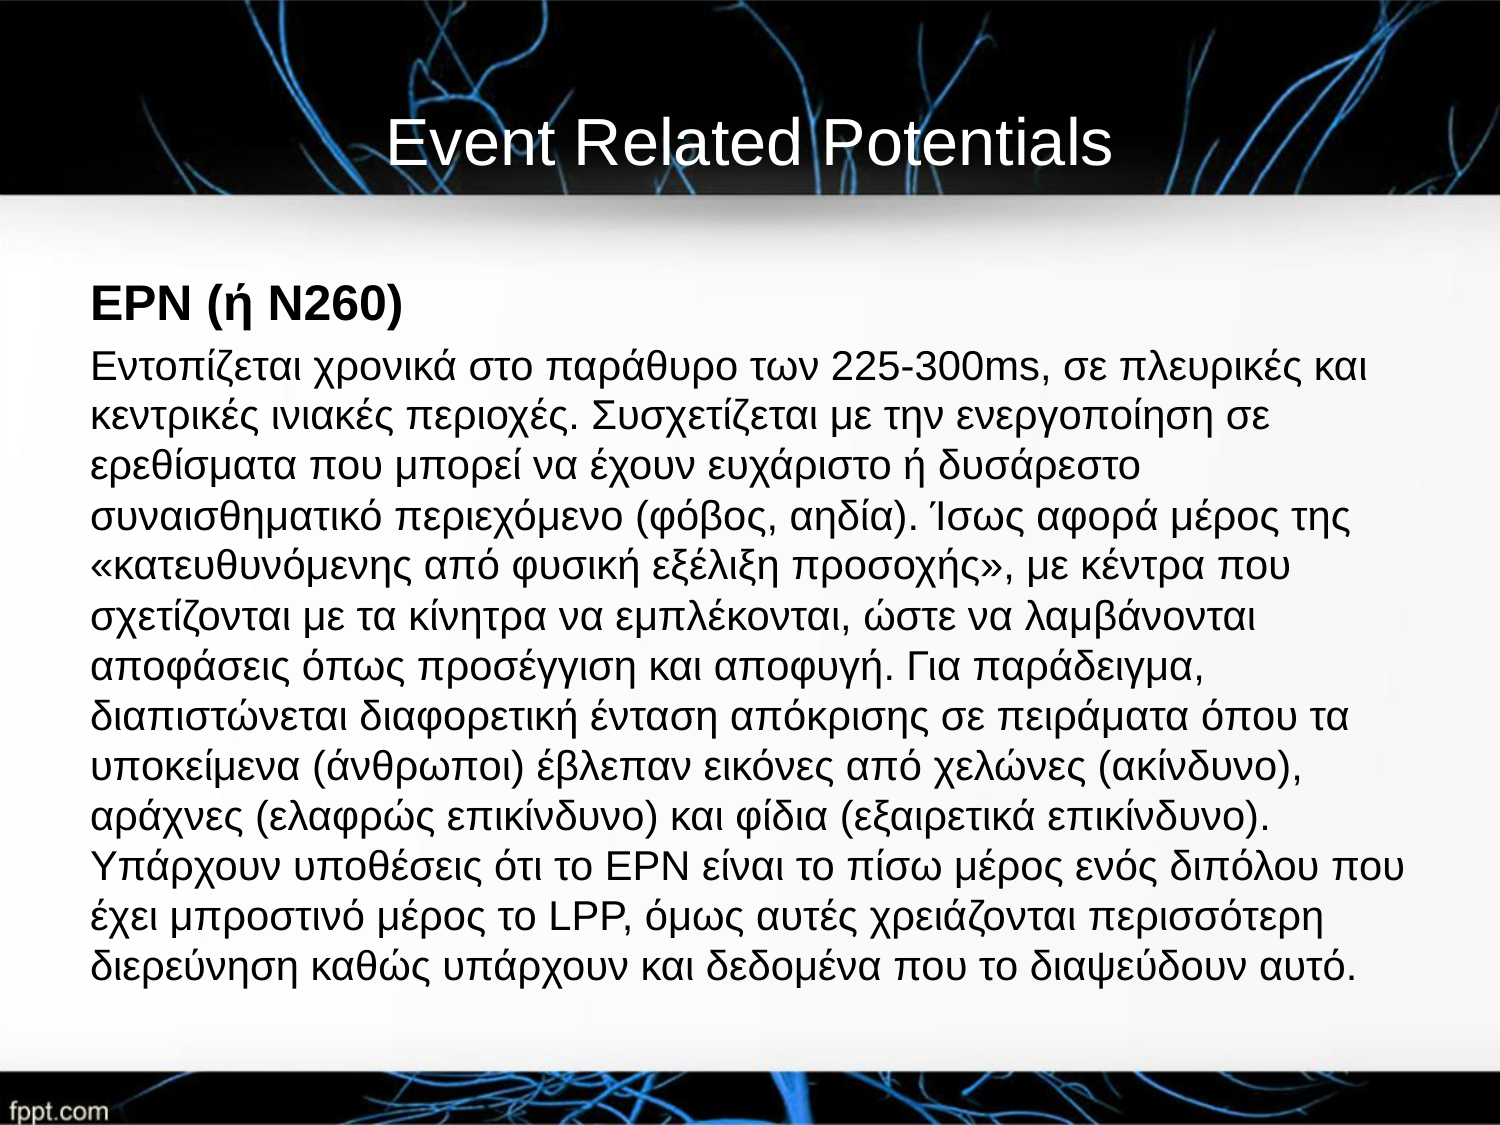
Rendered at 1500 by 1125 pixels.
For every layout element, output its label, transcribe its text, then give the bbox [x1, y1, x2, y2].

list EPN (ή N260) Εντοπίζεται χρονικά στο παράθυρο των 225-300ms, σε πλευρικές και κεντρικές ινιακές περιοχές. Συσχετίζεται με την ενεργοποίηση σε ερεθίσματα που μπορεί να έχουν ευχάριστο ή δυσάρεστο συναισθηματικό περιεχόμενο (φόβος, αηδία). Ίσως αφορά μέρος της «κατευθυνόμενης από φυσική εξέλιξη προσοχής», με κέντρα που σχετίζονται με τα κίνητρα να εμπλέκονται, ώστε να λαμβάνονται αποφάσεις όπως προσέγγιση και αποφυγή. Για παράδειγμα, διαπιστώνεται διαφορετική ένταση απόκρισης σε πειράματα όπου τα υποκείμενα (άνθρωποι) έβλεπαν εικόνες από χελώνες (ακίνδυνο), αράχνες (ελαφρώς επικίνδυνο) και φίδια (εξαιρετικά επικίνδυνο). Υπάρχουν υποθέσεις ότι το EPN είναι το πίσω μέρος ενός διπόλου που έχει μπροστινό μέρος το LPP, όμως αυτές χρειάζονται περισσότερη διερεύνηση καθώς υπάρχουν και δεδομένα που το διαψεύδουν αυτό. [75, 262, 1425, 1005]
picture [0, 0, 1500, 1125]
title Event Related Potentials [75, 45, 1425, 233]
